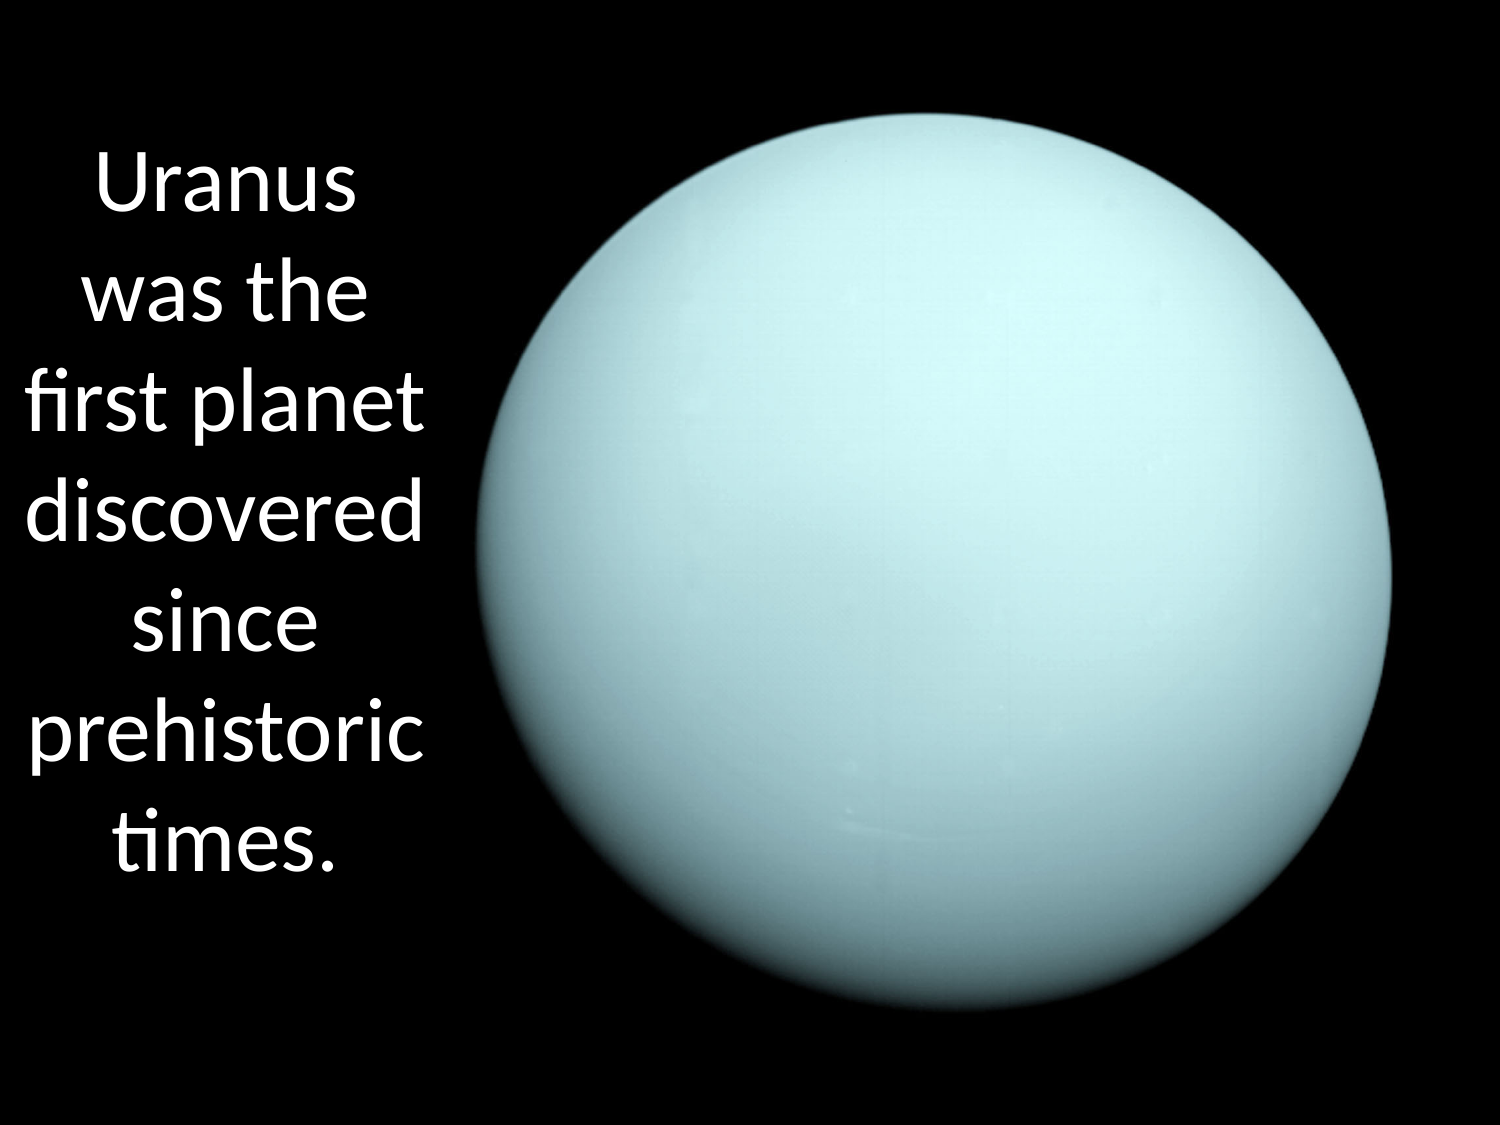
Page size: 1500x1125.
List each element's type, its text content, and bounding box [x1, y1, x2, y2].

picture [375, 0, 1500, 1125]
text_box Uranus was the first planet discovered since prehistoric times. [0, 112, 452, 897]
